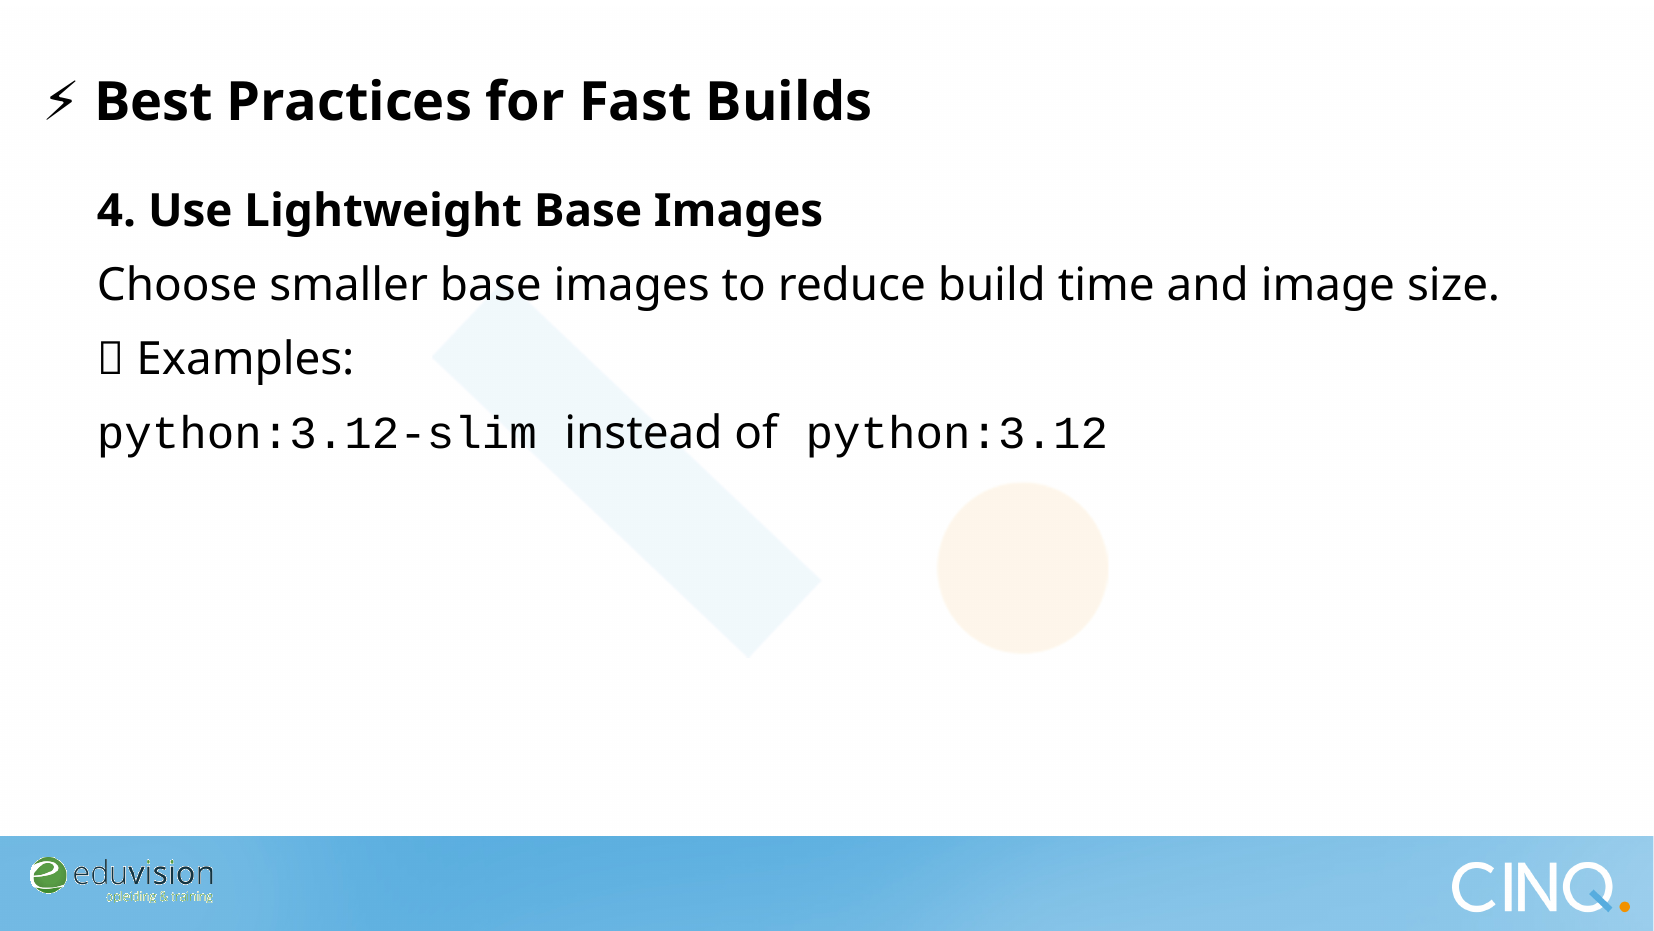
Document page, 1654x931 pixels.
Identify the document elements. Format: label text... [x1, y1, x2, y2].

picture [107, 105, 119, 113]
list 4. Use Lightweight Base Images Choose smaller base images to reduce build time and image size. ✅ Examples: python:3.12-slim instead of python:3.12 [88, 178, 1579, 739]
picture [517, 105, 529, 114]
picture [754, 105, 765, 114]
list ⚡️ Best Practices for Fast Builds [0, 59, 1506, 105]
picture [718, 105, 730, 113]
picture [0, 6, 1654, 931]
picture [295, 106, 305, 115]
picture [822, 105, 834, 114]
picture [619, 106, 629, 115]
